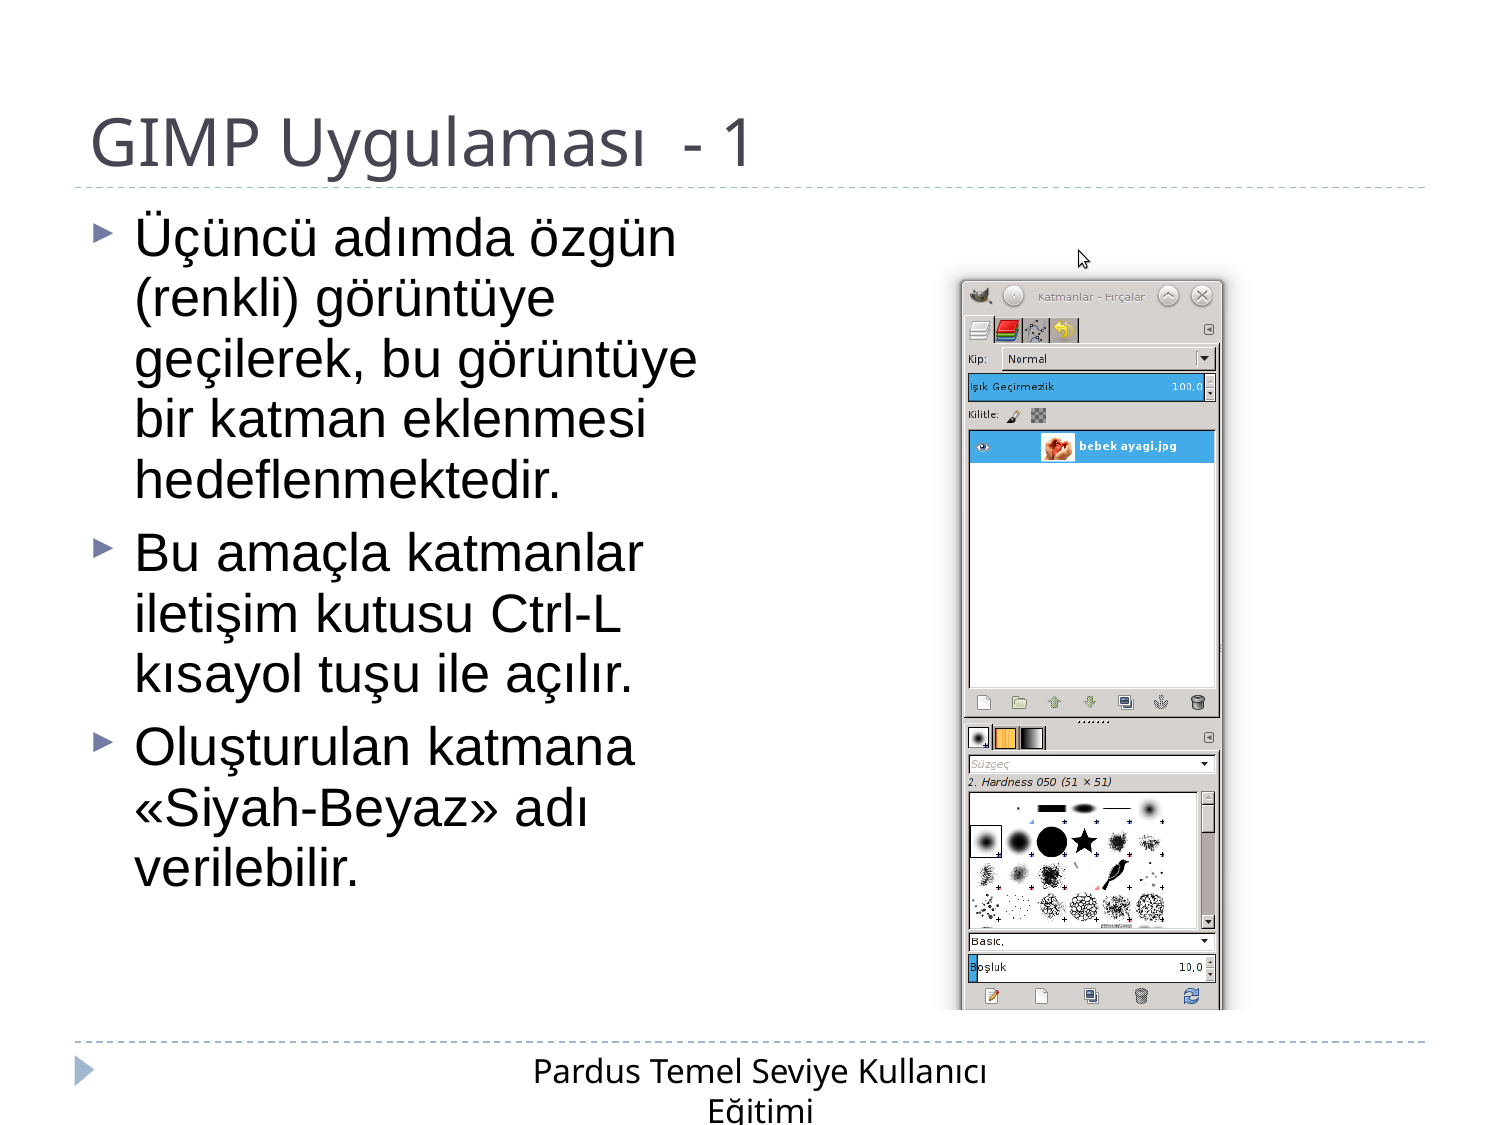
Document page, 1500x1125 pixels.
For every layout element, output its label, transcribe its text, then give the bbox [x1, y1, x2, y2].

list Üçüncü adımda özgün (renkli) görüntüye geçilerek, bu görüntüye bir katman eklenmesi hedeflenmektedir. Bu amaçla katmanlar iletişim kutusu Ctrl-L kısayol tuşu ile açılır. Oluşturulan katmana «Siyah-Beyaz» adı verilebilir. [75, 200, 738, 1010]
title GIMP Uygulaması - 1 [75, 37, 1425, 188]
picture [923, 199, 1260, 1010]
